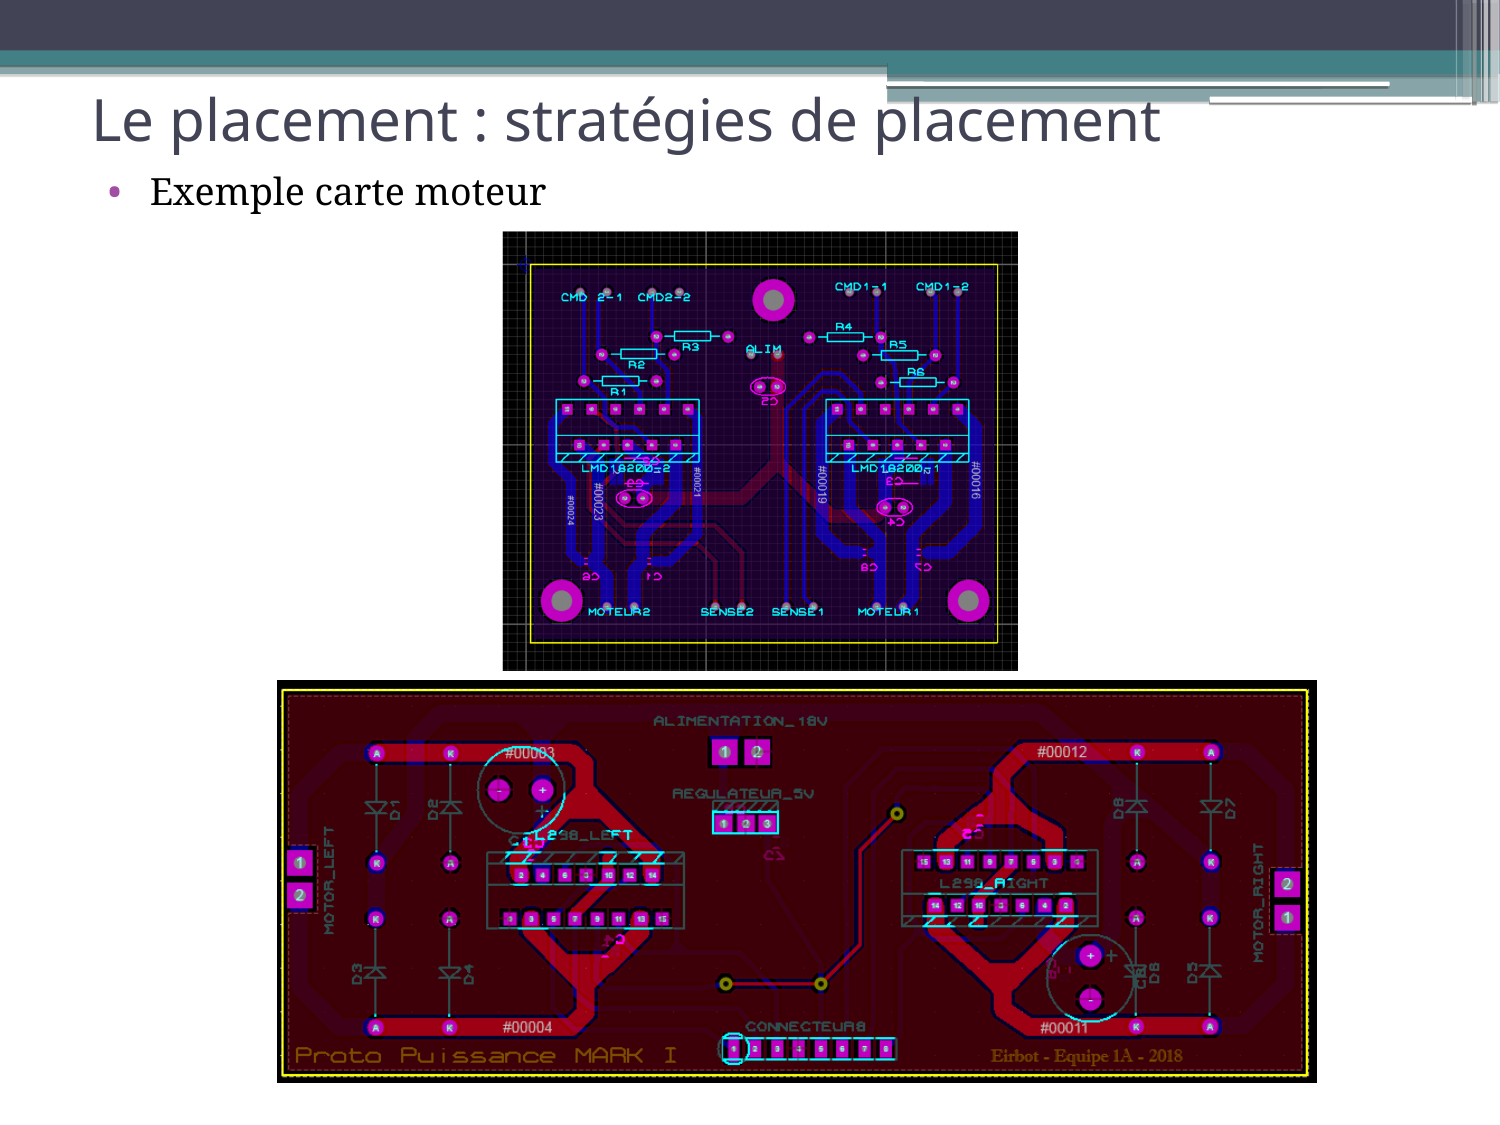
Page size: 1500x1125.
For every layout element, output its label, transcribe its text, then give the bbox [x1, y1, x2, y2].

picture [277, 680, 1317, 1083]
title Le placement : stratégies de placement [76, 30, 1427, 206]
list Exemple carte moteur [75, 160, 1425, 1079]
